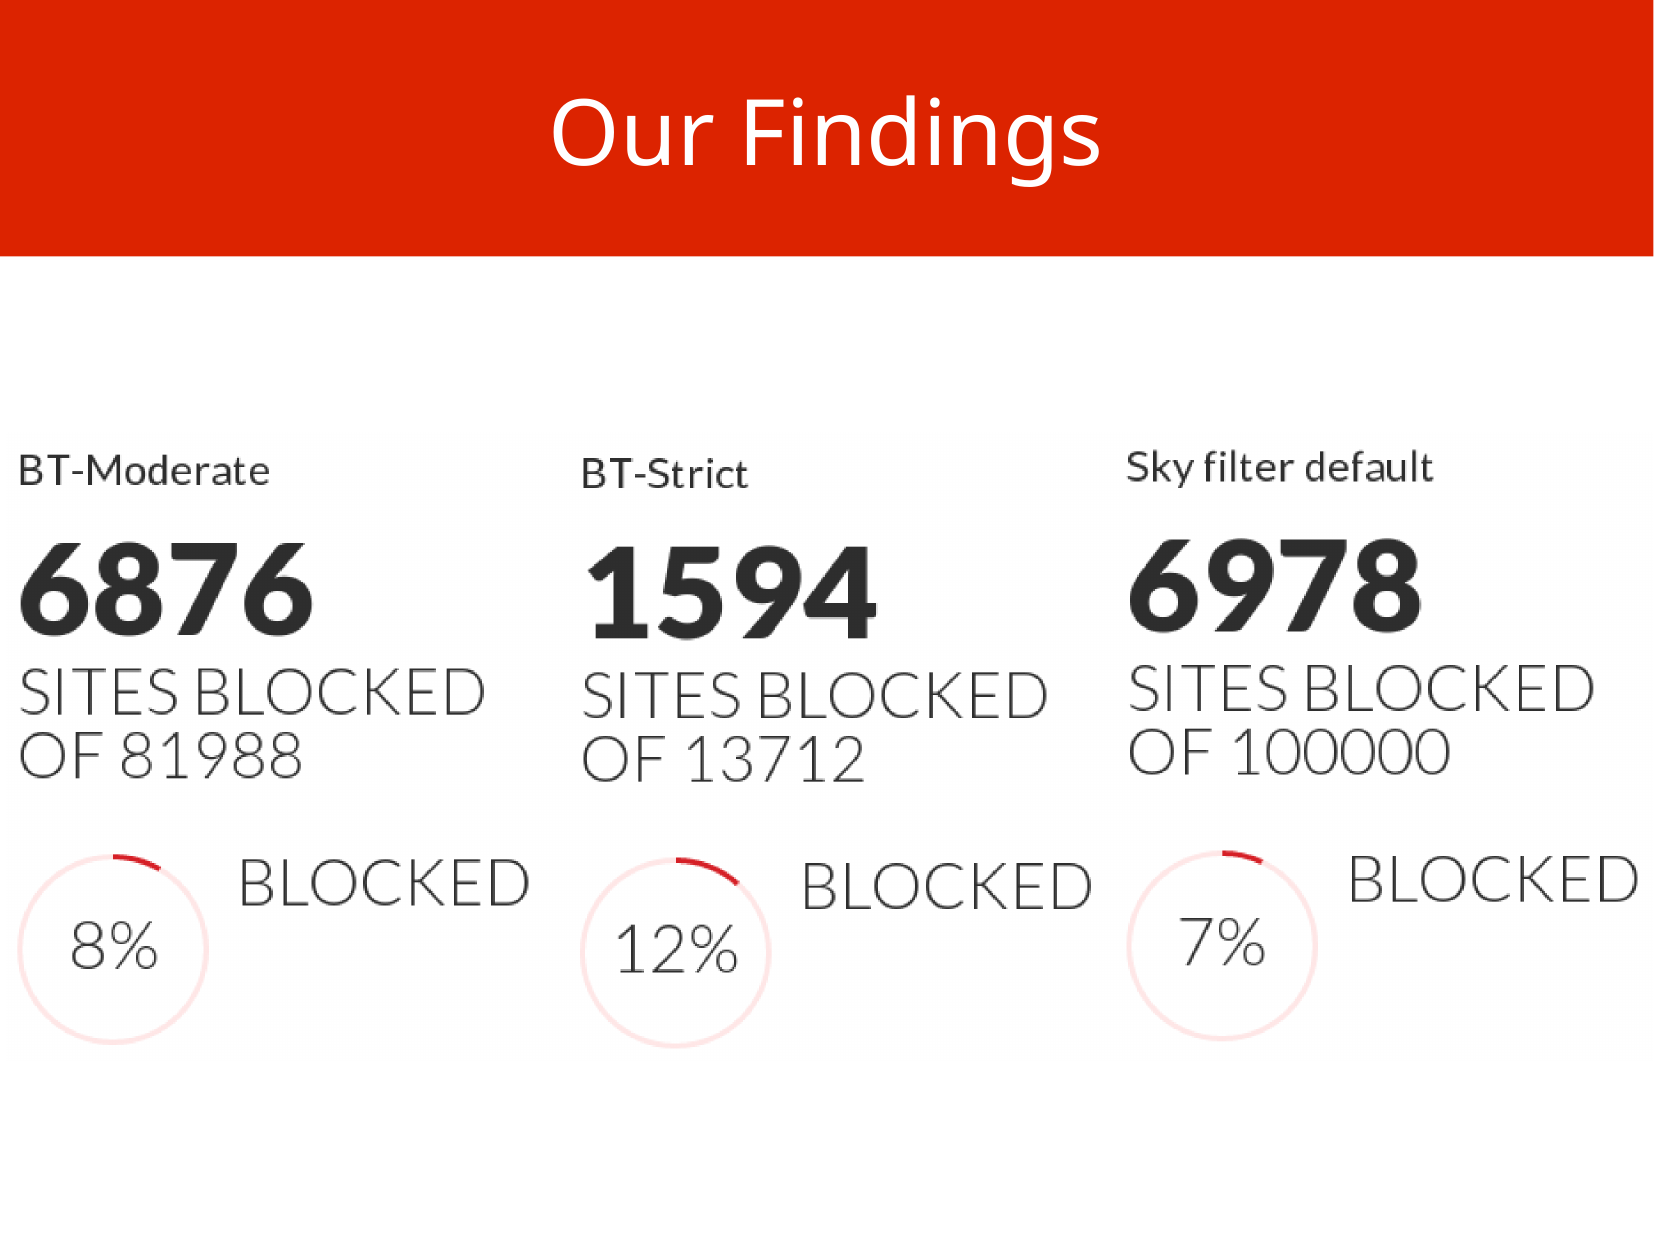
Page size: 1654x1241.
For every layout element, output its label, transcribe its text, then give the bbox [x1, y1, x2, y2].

picture [6, 433, 1654, 1066]
text_box Our Findings [0, 0, 1654, 257]
